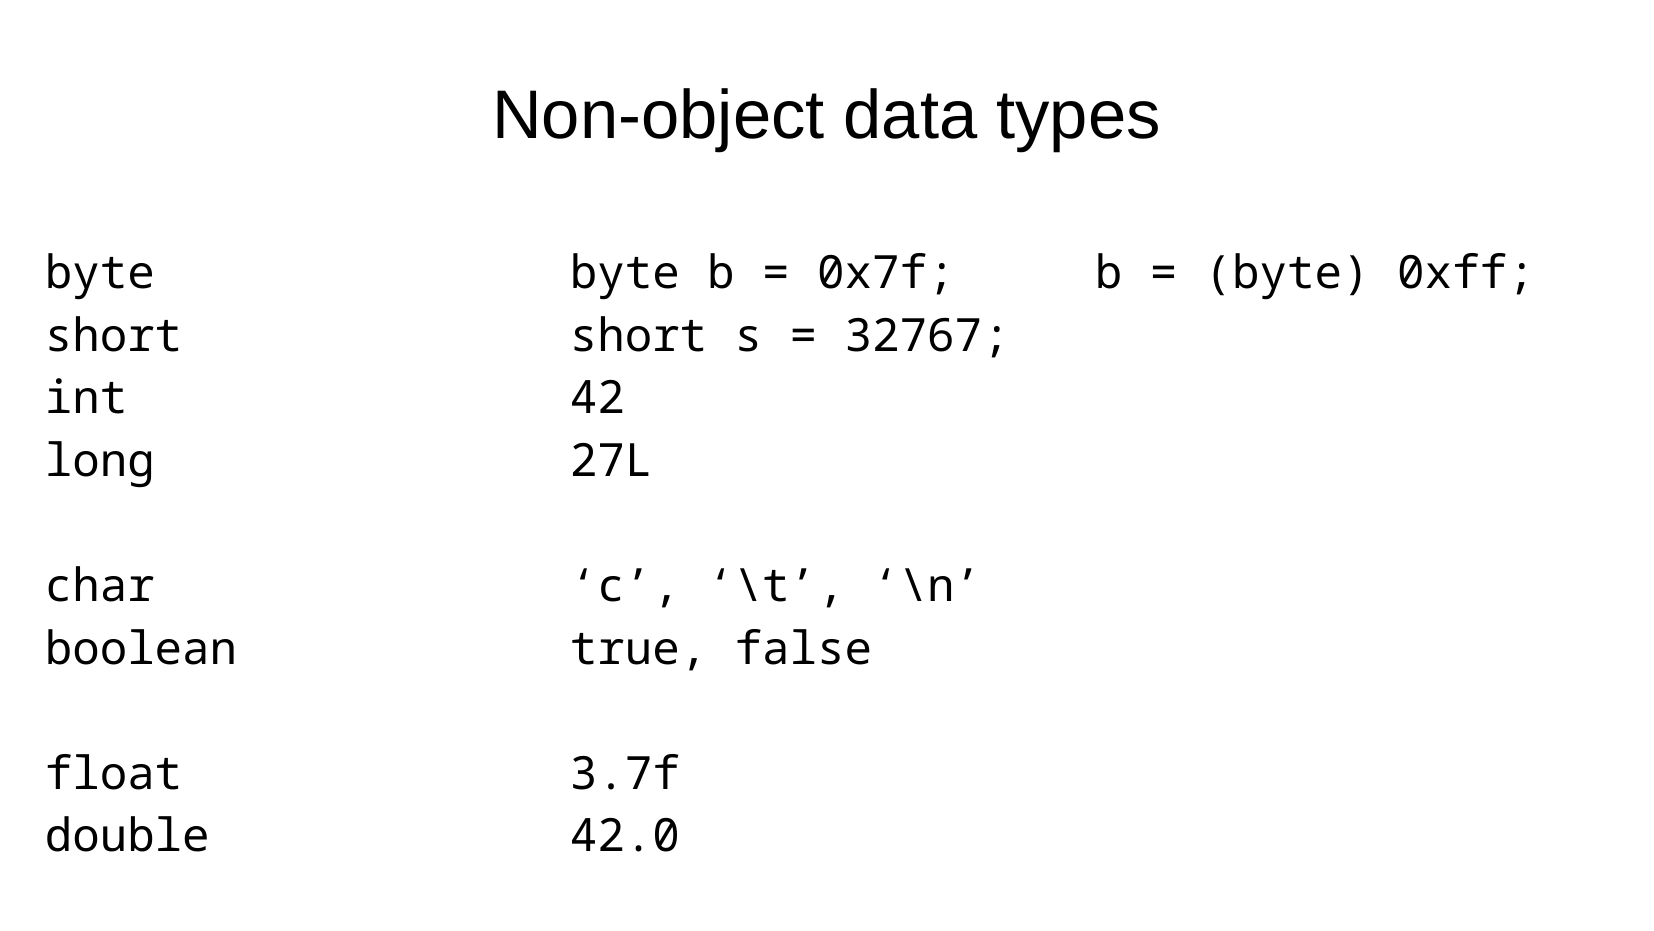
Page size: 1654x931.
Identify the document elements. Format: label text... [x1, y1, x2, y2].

title Non-object data types [82, 37, 1571, 193]
text_box byte byte b = 0x7f; b = (byte) 0xff; short short s = 32767; int 42 long 27L char ‘c’, ‘\t’, ‘\n’ boolean true, false float 3.7f double 42.0 [30, 232, 1606, 781]
